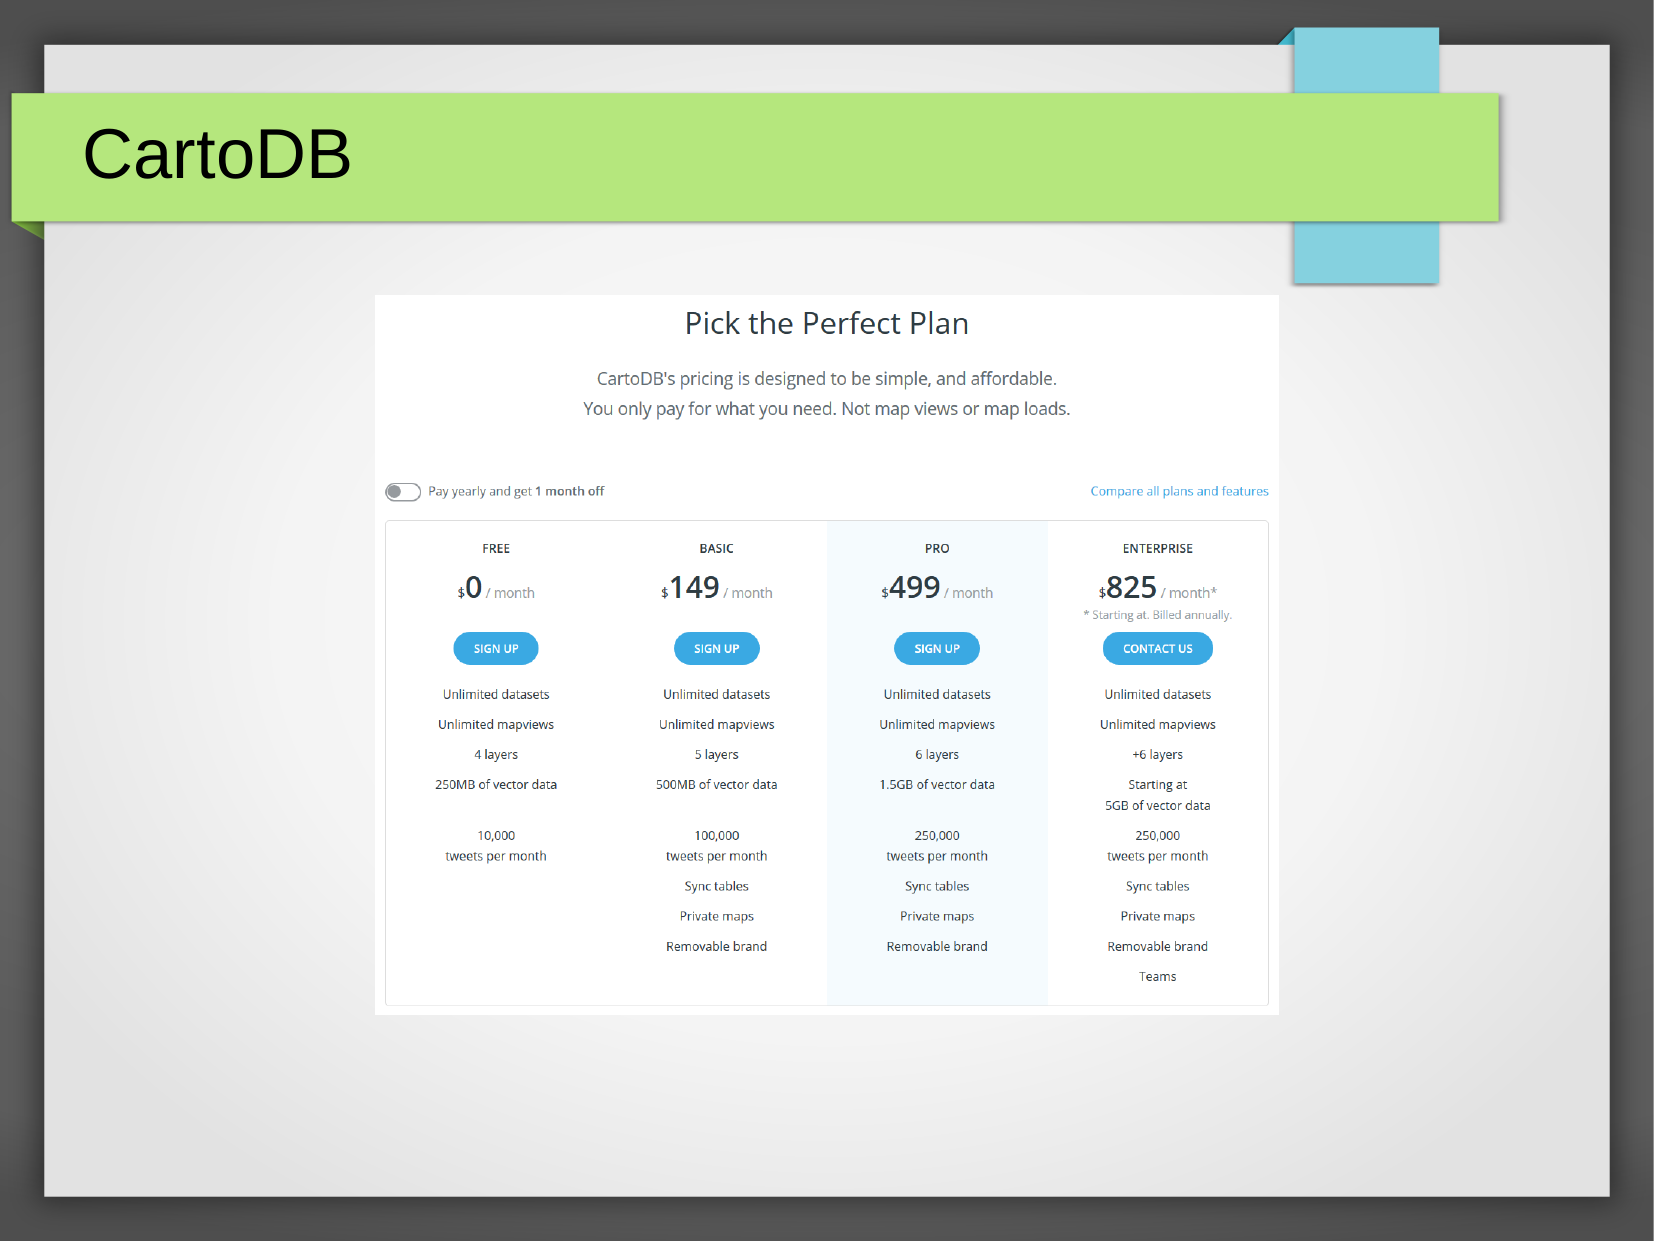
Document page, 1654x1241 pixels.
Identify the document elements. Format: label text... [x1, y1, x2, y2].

title CartoDB [82, 94, 1264, 213]
picture [0, 0, 1654, 1241]
